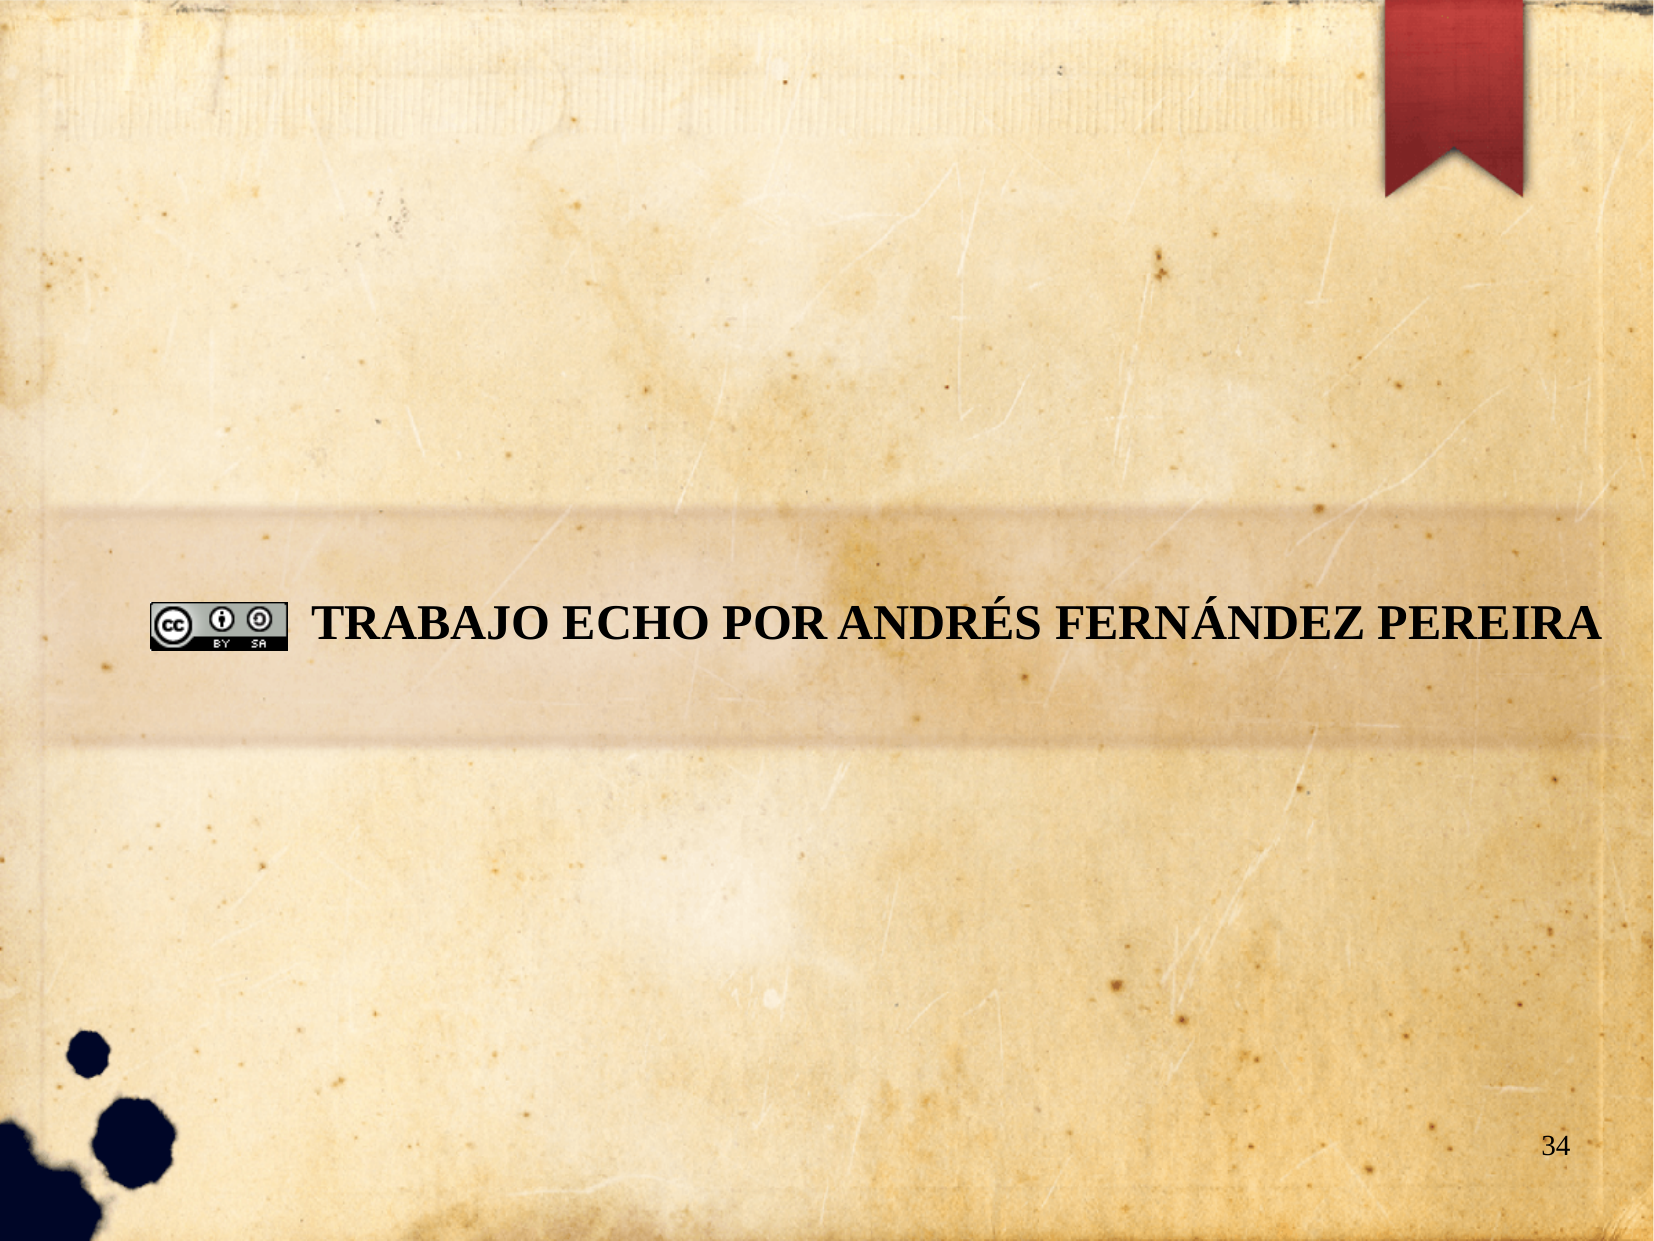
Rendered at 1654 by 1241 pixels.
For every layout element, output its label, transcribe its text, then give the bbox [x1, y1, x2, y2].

picture [0, 0, 1654, 1241]
title TRABAJO ECHO POR ANDRÉS FERNÁNDEZ PEREIRA [307, 519, 1607, 727]
